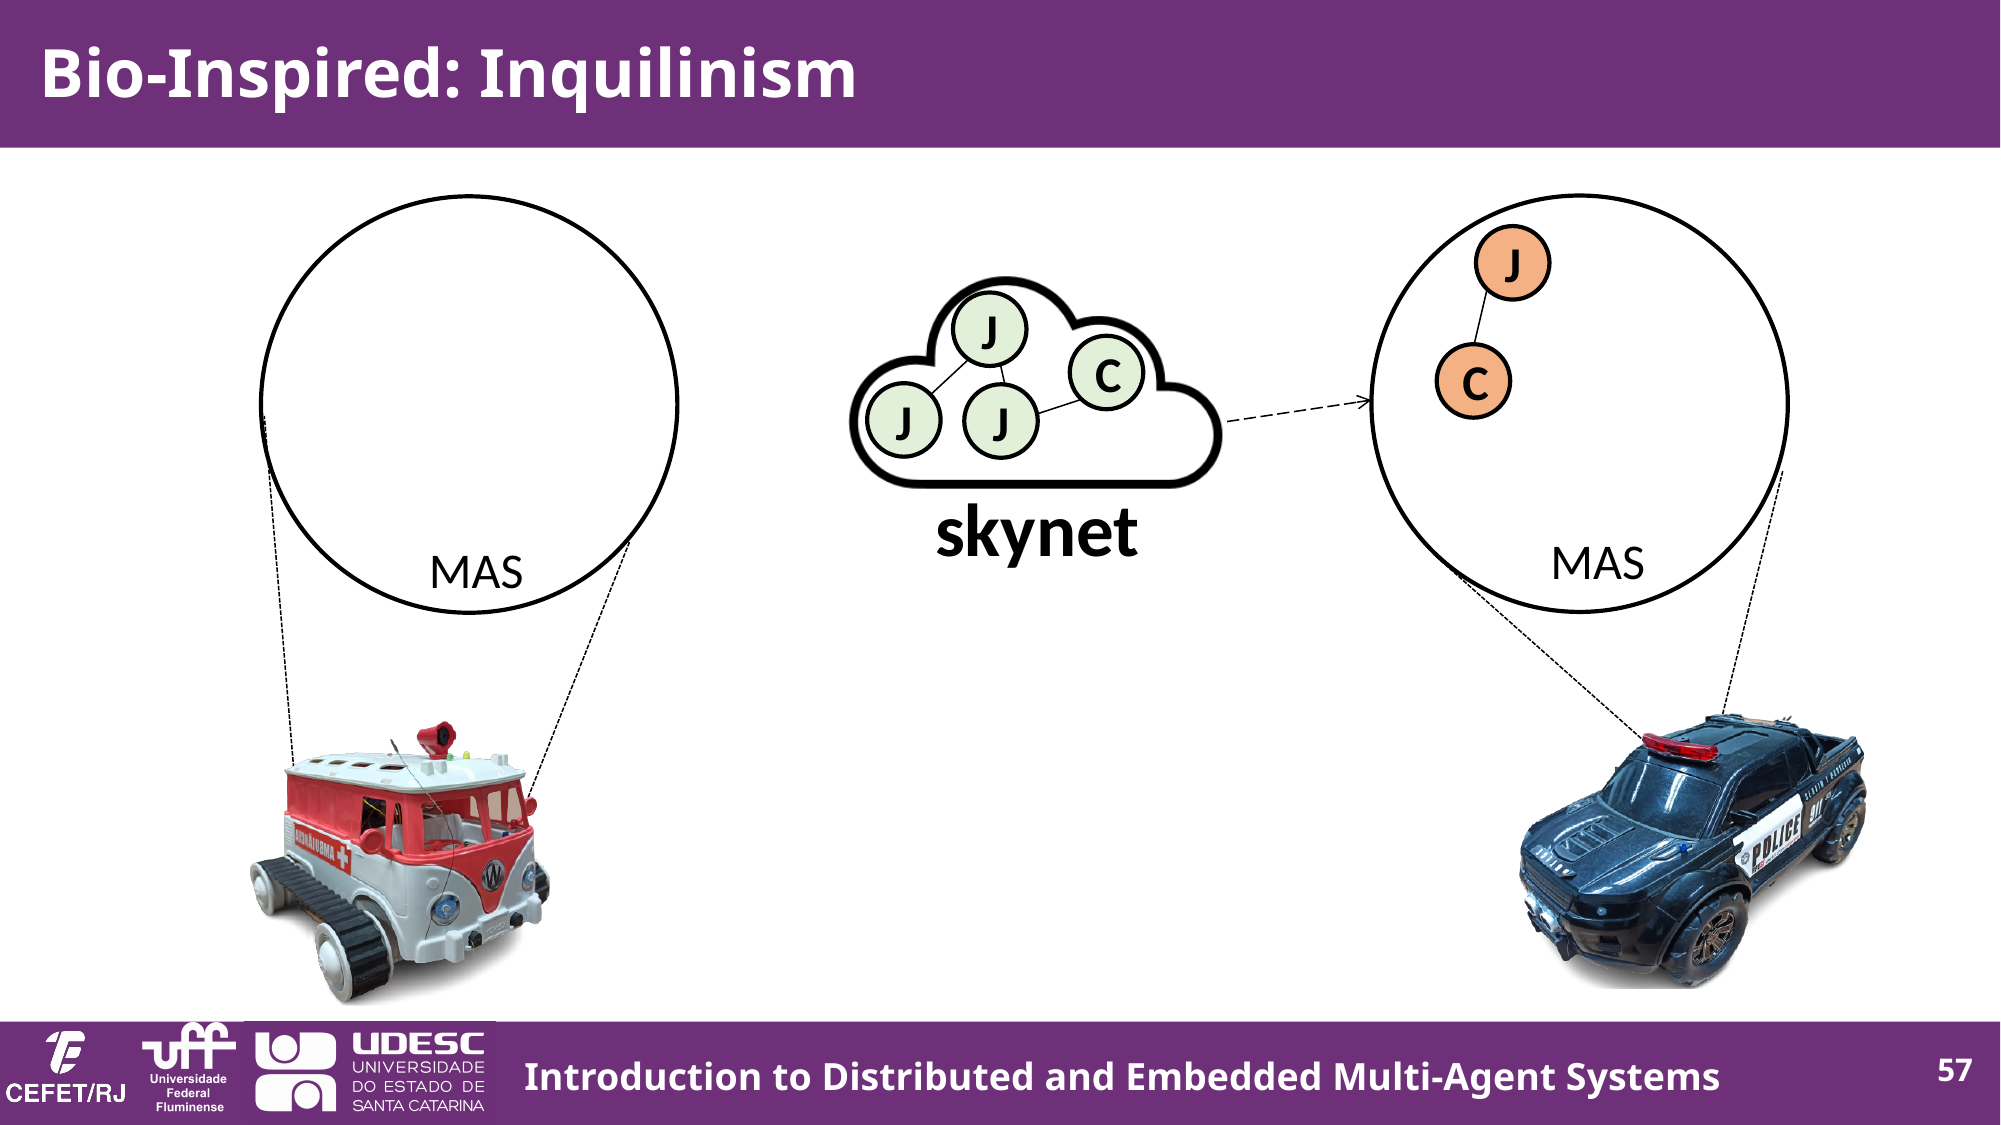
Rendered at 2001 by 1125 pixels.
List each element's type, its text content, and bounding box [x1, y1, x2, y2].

picture [244, 1021, 496, 1123]
text_box J [867, 383, 941, 457]
text_box C [1069, 335, 1144, 410]
text_box skynet [920, 474, 1155, 580]
text_box C [1436, 344, 1511, 418]
picture [141, 1021, 237, 1117]
text_box [420, 607, 518, 613]
text_box Bio-Inspired: Inquilinism [25, 23, 1999, 119]
picture [6, 1009, 125, 1125]
text_box [1371, 195, 1788, 612]
text_box MAS [1535, 522, 1660, 598]
text_box [260, 196, 678, 606]
text_box J [1475, 226, 1550, 300]
picture [245, 719, 555, 1006]
text_box J [964, 384, 1038, 458]
text_box J [952, 292, 1027, 366]
picture [1513, 711, 1872, 989]
picture [824, 170, 1249, 595]
text_box MAS [414, 531, 539, 607]
